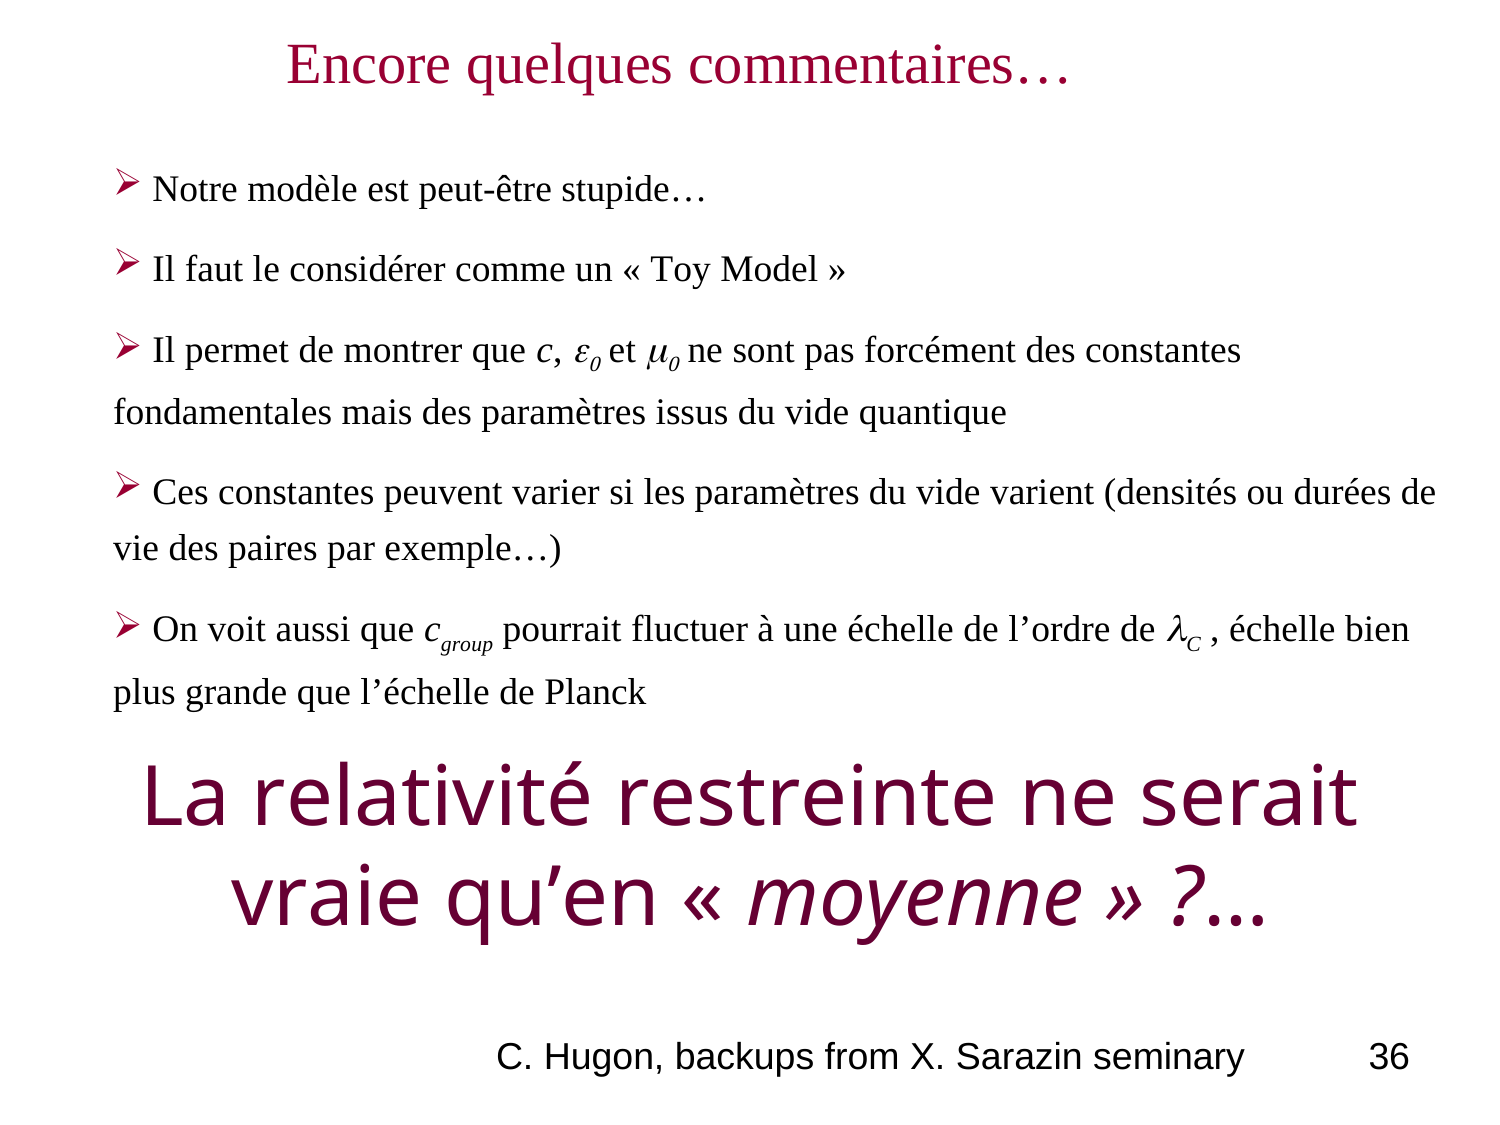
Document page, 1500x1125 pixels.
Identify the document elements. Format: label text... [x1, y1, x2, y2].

text_box Encore quelques commentaires… [271, 0, 1089, 103]
text_box La relativité restreinte ne serait vraie qu’en « moyenne » ?… [81, 734, 1419, 950]
text_box Notre modèle est peut-être stupide… Il faut le considérer comme un « Toy Model » Il permet de montrer que c,  et  ne sont pas forcément des constantes fondamentales mais des paramètres issus du vide quantique Ces constantes peuvent varier si les paramètres du vide varient (densités ou durées de vie des paires par exemple…) On voit aussi que cgroup pourrait fluctuer à une échelle de l’ordre de C , échelle bien plus grande que l’échelle de Planck [98, 145, 1466, 720]
